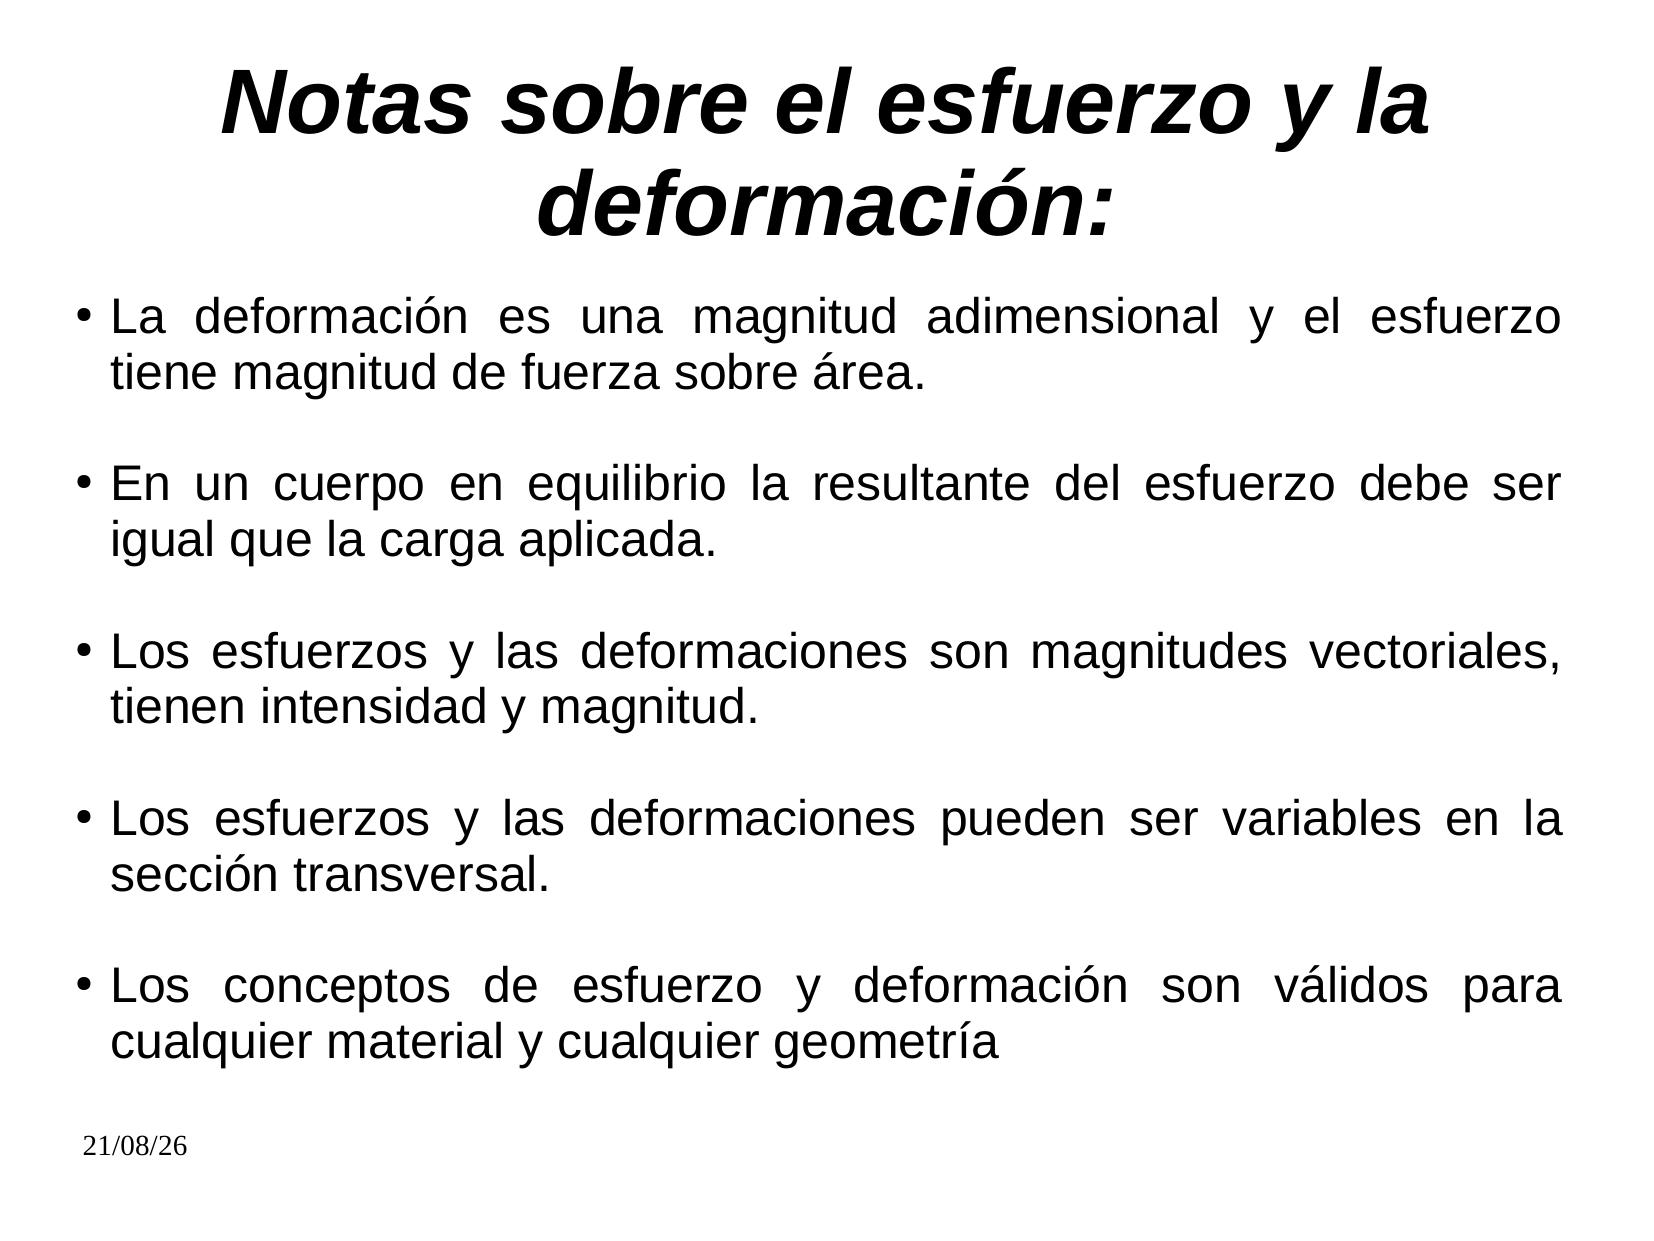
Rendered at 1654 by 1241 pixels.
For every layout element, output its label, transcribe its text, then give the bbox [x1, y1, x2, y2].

subtitle La deformación es una magnitud adimensional y el esfuerzo tiene magnitud de fuerza sobre área. En un cuerpo en equilibrio la resultante del esfuerzo debe ser igual que la carga aplicada. Los esfuerzos y las deformaciones son magnitudes vectoriales, tienen intensidad y magnitud. Los esfuerzos y las deformaciones pueden ser variables en la sección transversal. Los conceptos de esfuerzo y deformación son válidos para cualquier material y cualquier geometría [75, 284, 1564, 1073]
title Notas sobre el esfuerzo y la deformación: [82, 49, 1571, 257]
